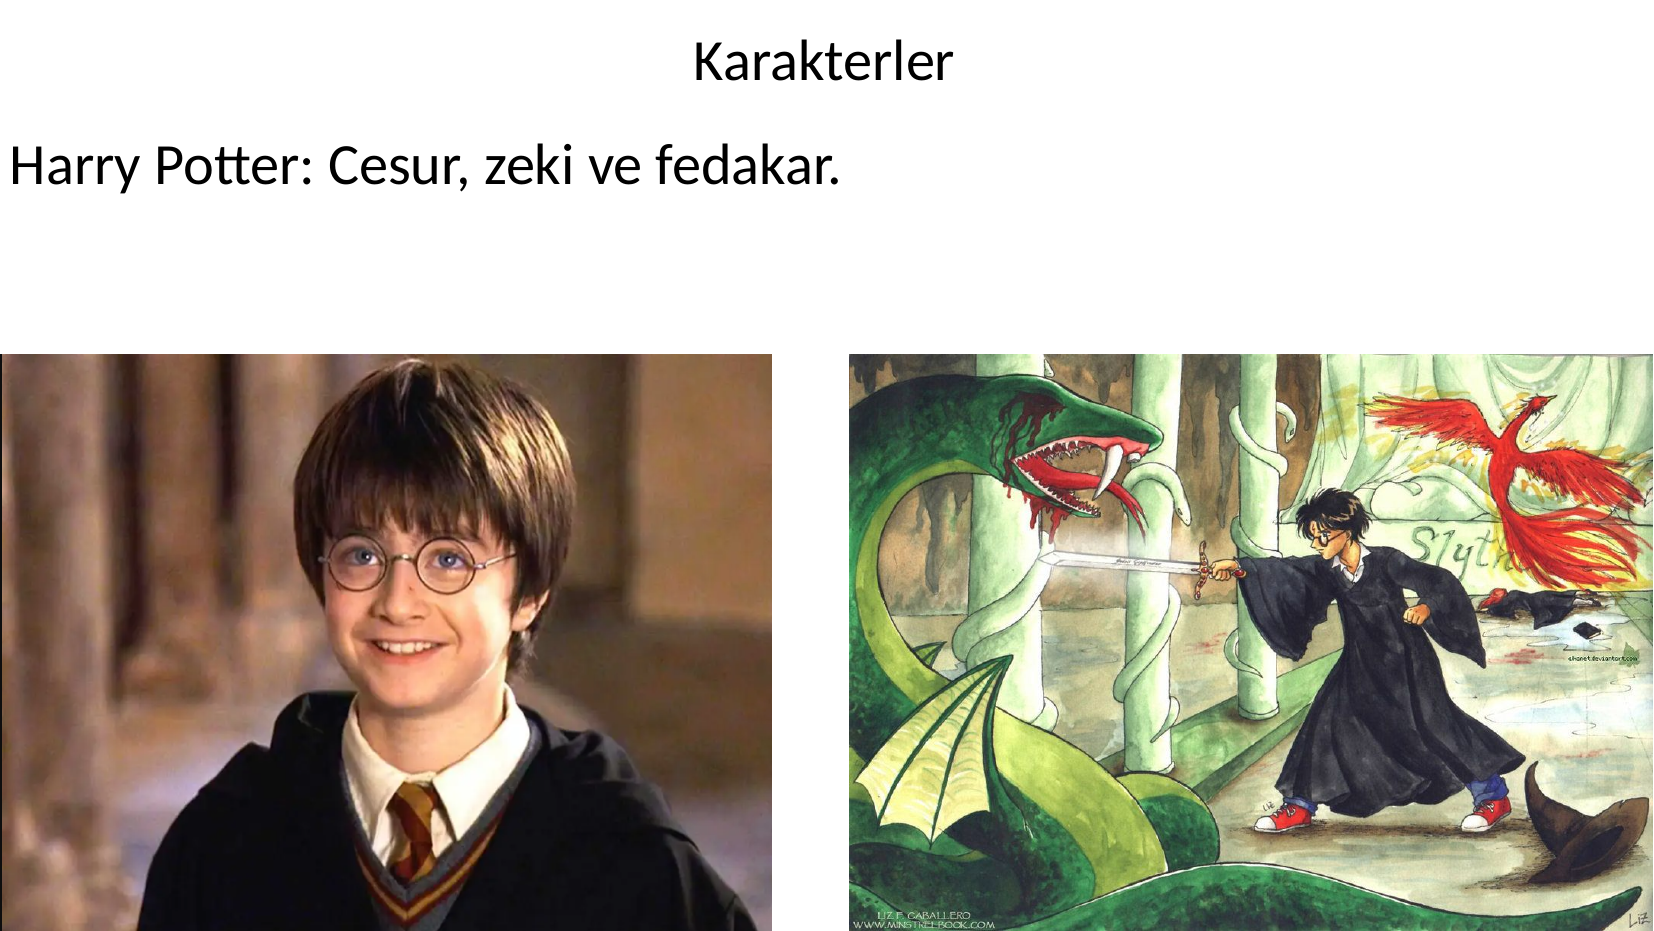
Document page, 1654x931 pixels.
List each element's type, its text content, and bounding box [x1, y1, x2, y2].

picture [0, 354, 772, 931]
text_box Karakterler [679, 29, 971, 103]
picture [849, 354, 1653, 931]
text_box Harry Potter: Cesur, zeki ve fedakar. [0, 132, 941, 281]
